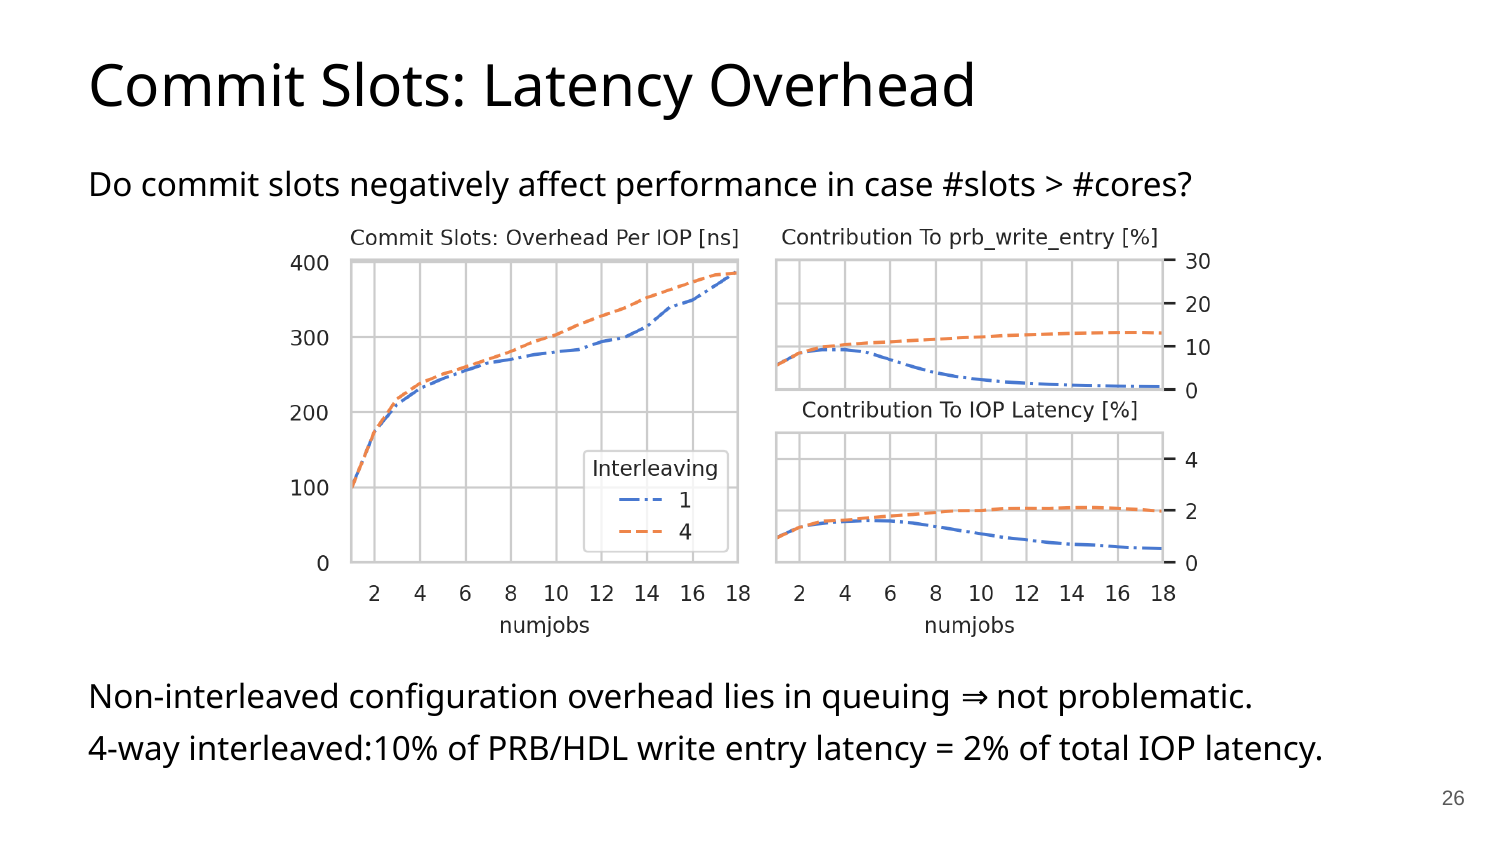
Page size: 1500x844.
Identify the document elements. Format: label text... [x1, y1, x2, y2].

picture [285, 243, 1215, 640]
slide_number <number> [1389, 764, 1480, 830]
text_box Non-interleaved configuration overhead lies in queuing ⇒ not problematic. 4-way interleaved:10% of PRB/HDL write entry latency = 2% of total IOP latency. [73, 660, 1405, 755]
title Commit Slots: Latency Overhead [73, 33, 1069, 147]
text_box Do commit slots negatively affect performance in case #slots > #cores? [73, 147, 1405, 243]
